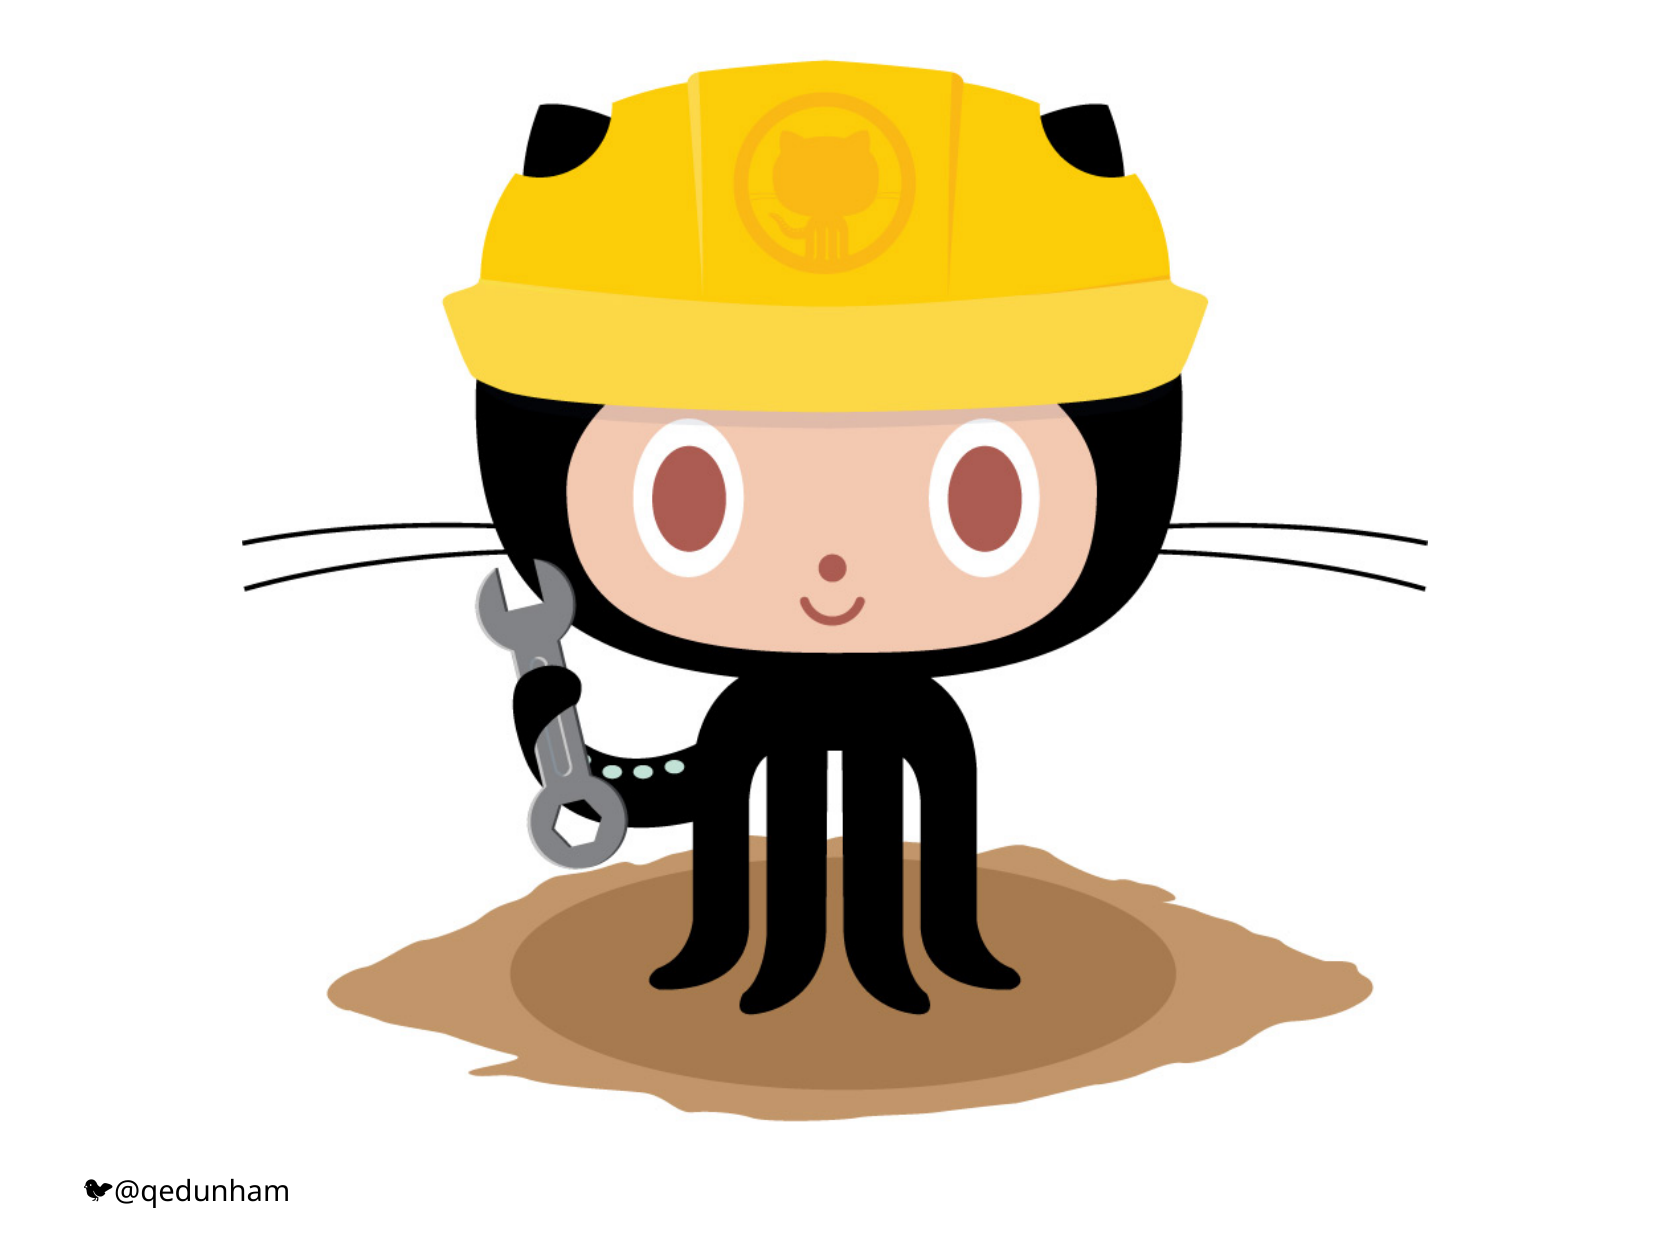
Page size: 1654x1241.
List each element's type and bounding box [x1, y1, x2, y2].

picture [242, 0, 1428, 1186]
